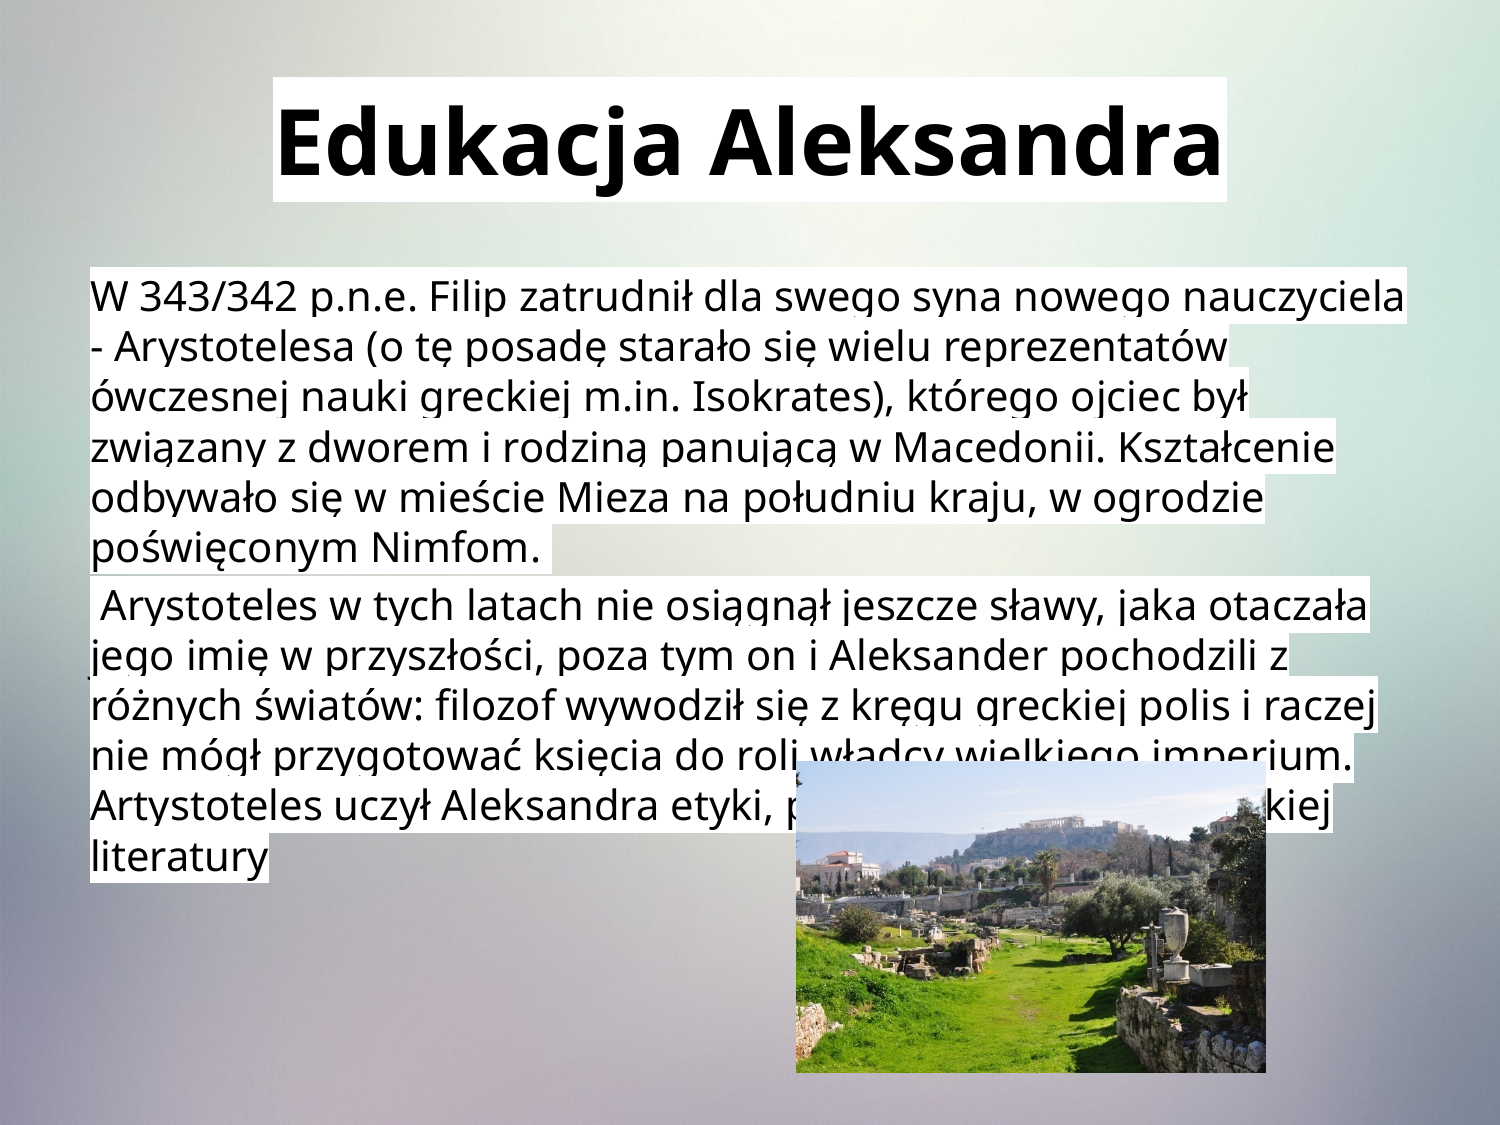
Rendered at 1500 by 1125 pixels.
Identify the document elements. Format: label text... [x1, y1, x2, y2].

title Edukacja Aleksandra [75, 45, 1425, 233]
picture [0, 0, 1500, 1125]
list W 343/342 p.n.e. Filip zatrudnił dla swego syna nowego nauczyciela - Arystotelesa (o tę posadę starało się wielu reprezentatów ówczesnej nauki greckiej m.in. Isokrates), którego ojciec był związany z dworem i rodziną panującą w Macedonii. Kształcenie odbywało się w mieście Mieza na południu kraju, w ogrodzie poświęconym Nimfom. Arystoteles w tych latach nie osiągnął jeszcze sławy, jaka otaczała jego imię w przyszłości, poza tym on i Aleksander pochodzili z różnych światów: filozof wywodził się z kręgu greckiej polis i raczej nie mógł przygotować księcia do roli władcy wielkiego imperium. Artystoteles uczył Aleksandra etyki, polityki, medycyny i greckiej literatury [75, 262, 1425, 1005]
